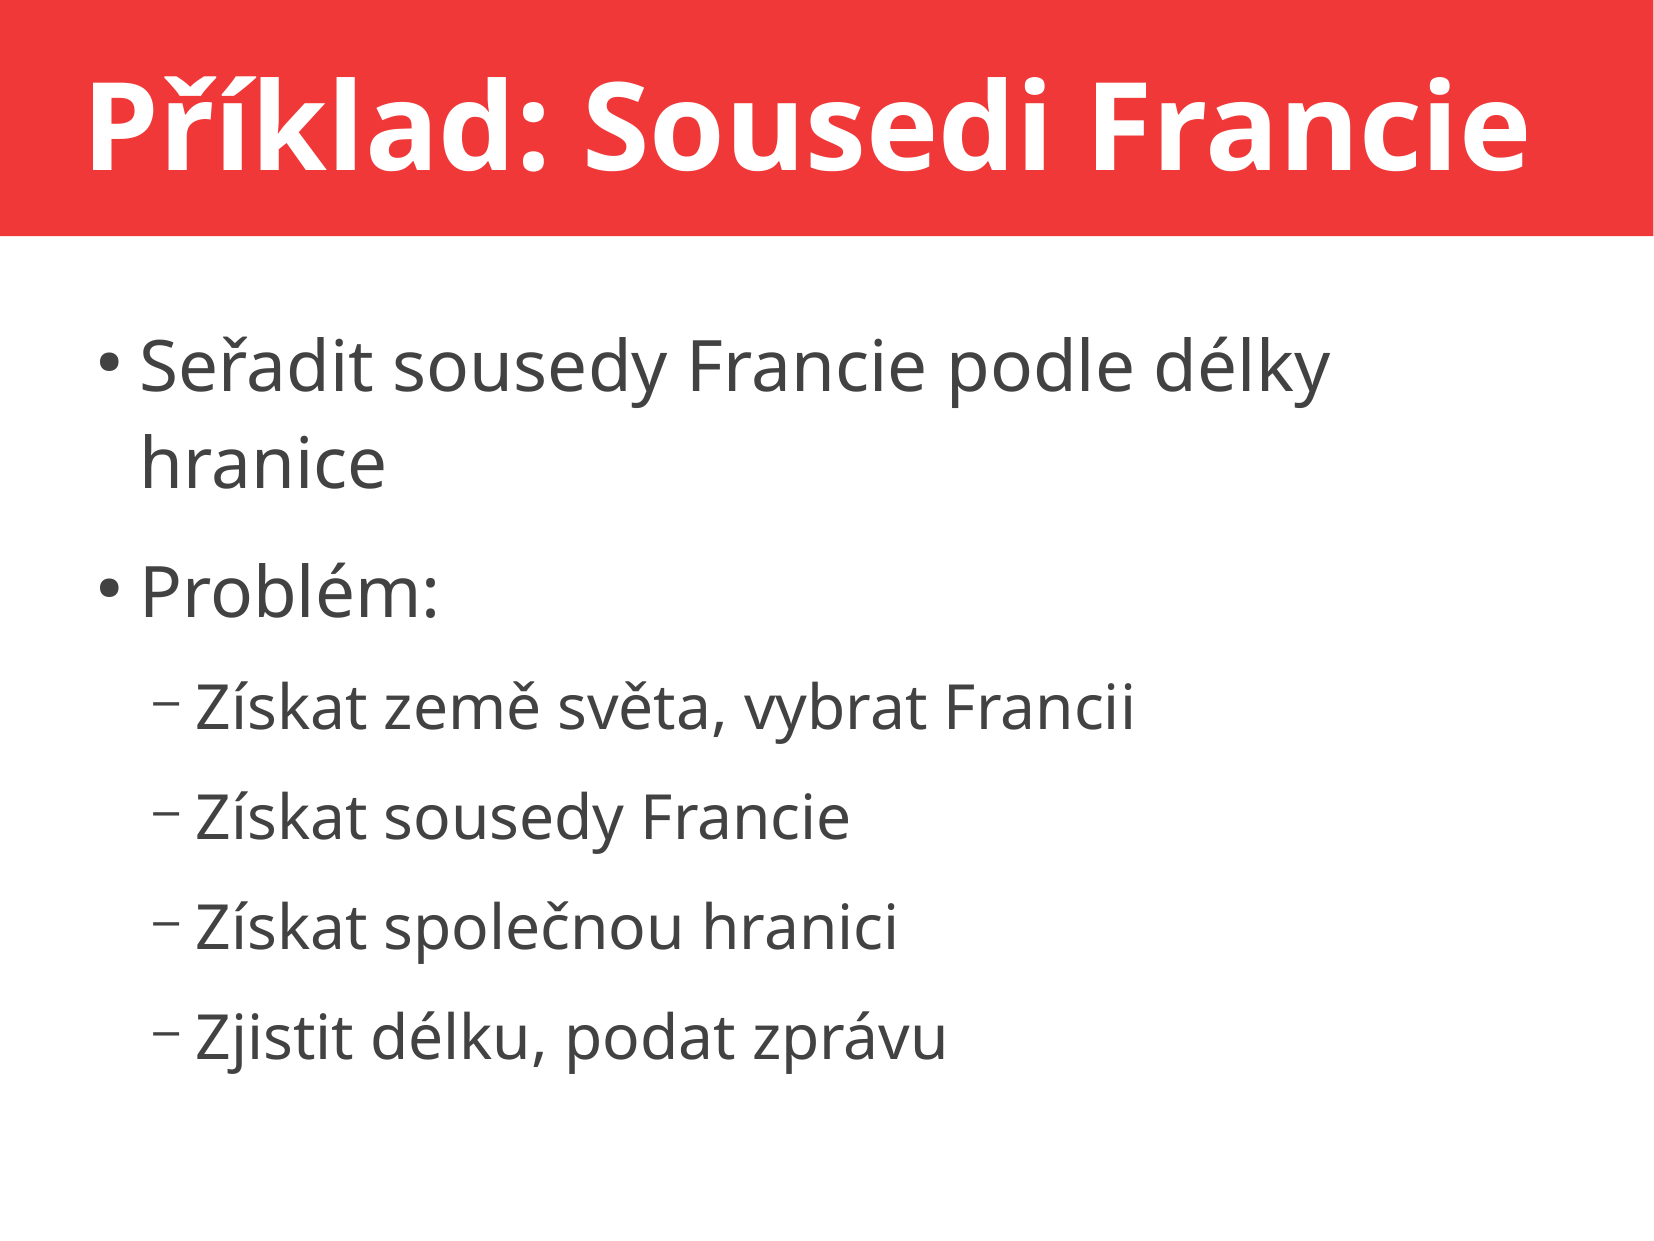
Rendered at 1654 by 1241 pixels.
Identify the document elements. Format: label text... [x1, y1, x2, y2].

list Seřadit sousedy Francie podle délky hranice Problém: Získat země světa, vybrat Francii Získat sousedy Francie Získat společnou hranici Zjistit délku, podat zprávu [82, 314, 1563, 1080]
title Příklad: Sousedi Francie [82, 19, 1571, 227]
